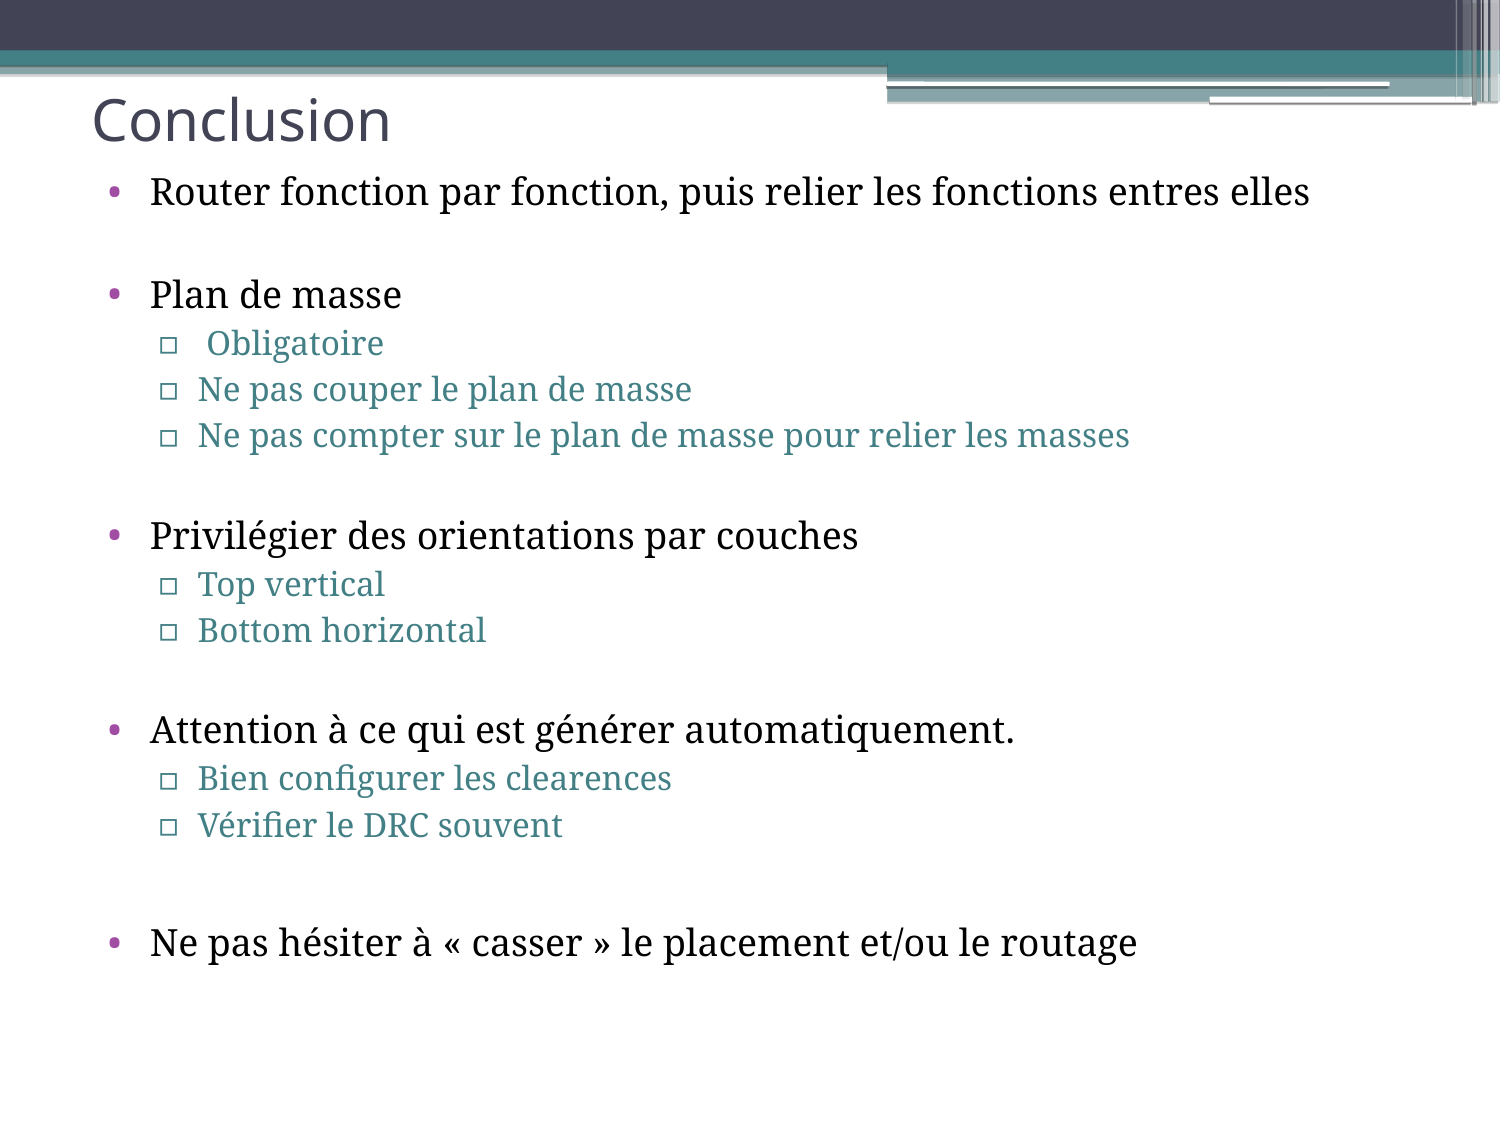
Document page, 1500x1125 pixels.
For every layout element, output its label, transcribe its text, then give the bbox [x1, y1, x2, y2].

title Conclusion [76, 30, 1427, 206]
list Router fonction par fonction, puis relier les fonctions entres elles Plan de masse Obligatoire Ne pas couper le plan de masse Ne pas compter sur le plan de masse pour relier les masses Privilégier des orientations par couches Top vertical Bottom horizontal Attention à ce qui est générer automatiquement. Bien configurer les clearences Vérifier le DRC souvent Ne pas hésiter à « casser » le placement et/ou le routage [75, 160, 1425, 1079]
